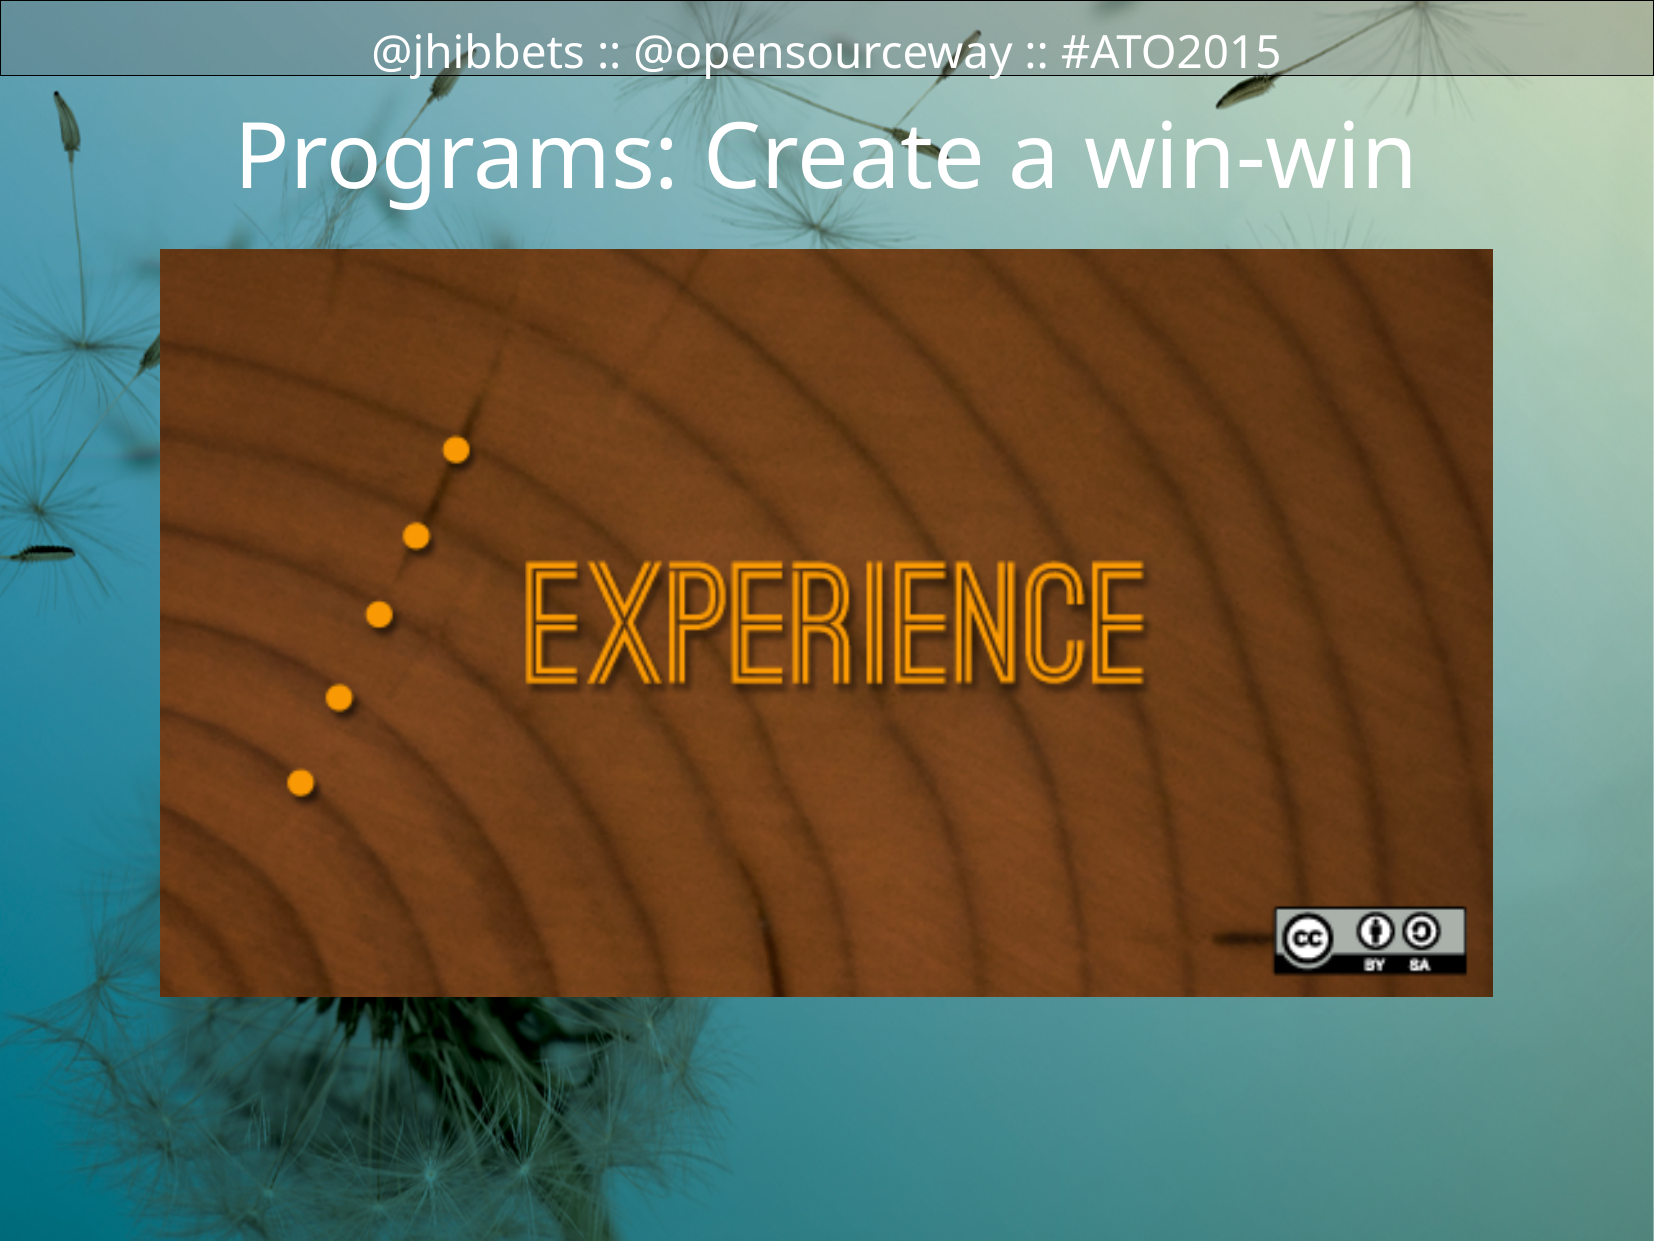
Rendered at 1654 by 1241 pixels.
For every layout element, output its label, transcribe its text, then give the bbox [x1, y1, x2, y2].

title Programs: Create a win-win [82, 49, 1571, 257]
picture [0, 76, 1654, 1241]
